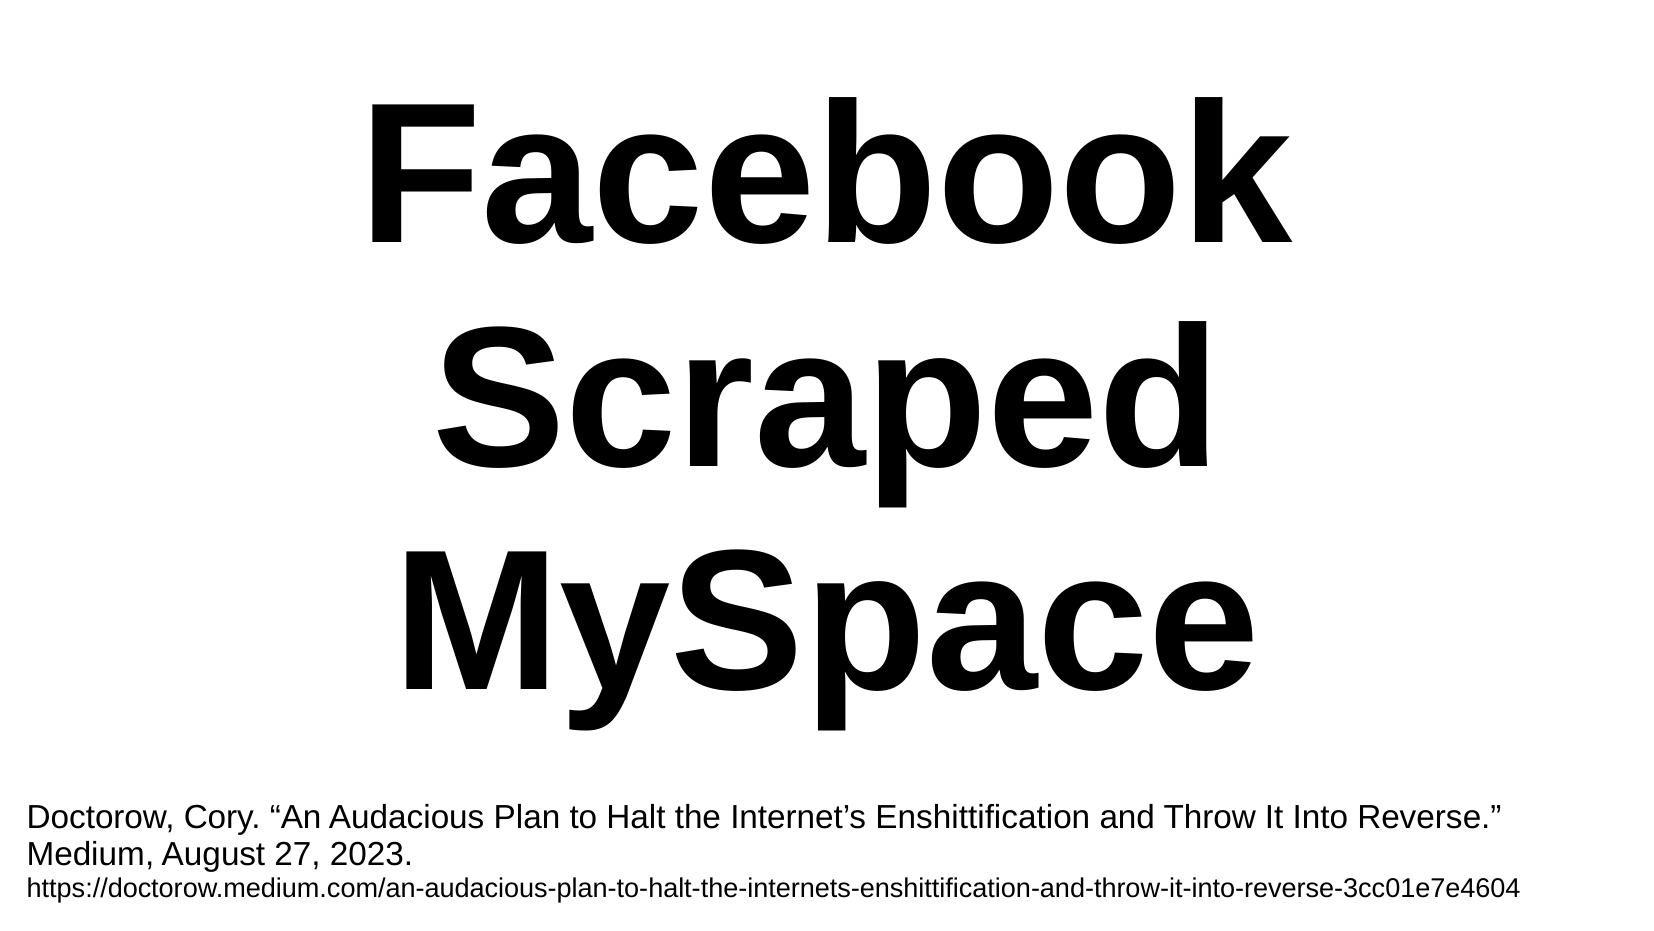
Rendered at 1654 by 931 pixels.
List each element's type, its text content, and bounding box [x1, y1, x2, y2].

text_box Doctorow, Cory. “An Audacious Plan to Halt the Internet’s Enshittification and Throw It Into Reverse.” Medium, August 27, 2023. https://doctorow.medium.com/an-audacious-plan-to-halt-the-internets-enshittification-and-throw-it-into-reverse-3cc01e7e4604 [11, 791, 1534, 931]
subtitle Facebook Scraped MySpace [82, 37, 1571, 757]
